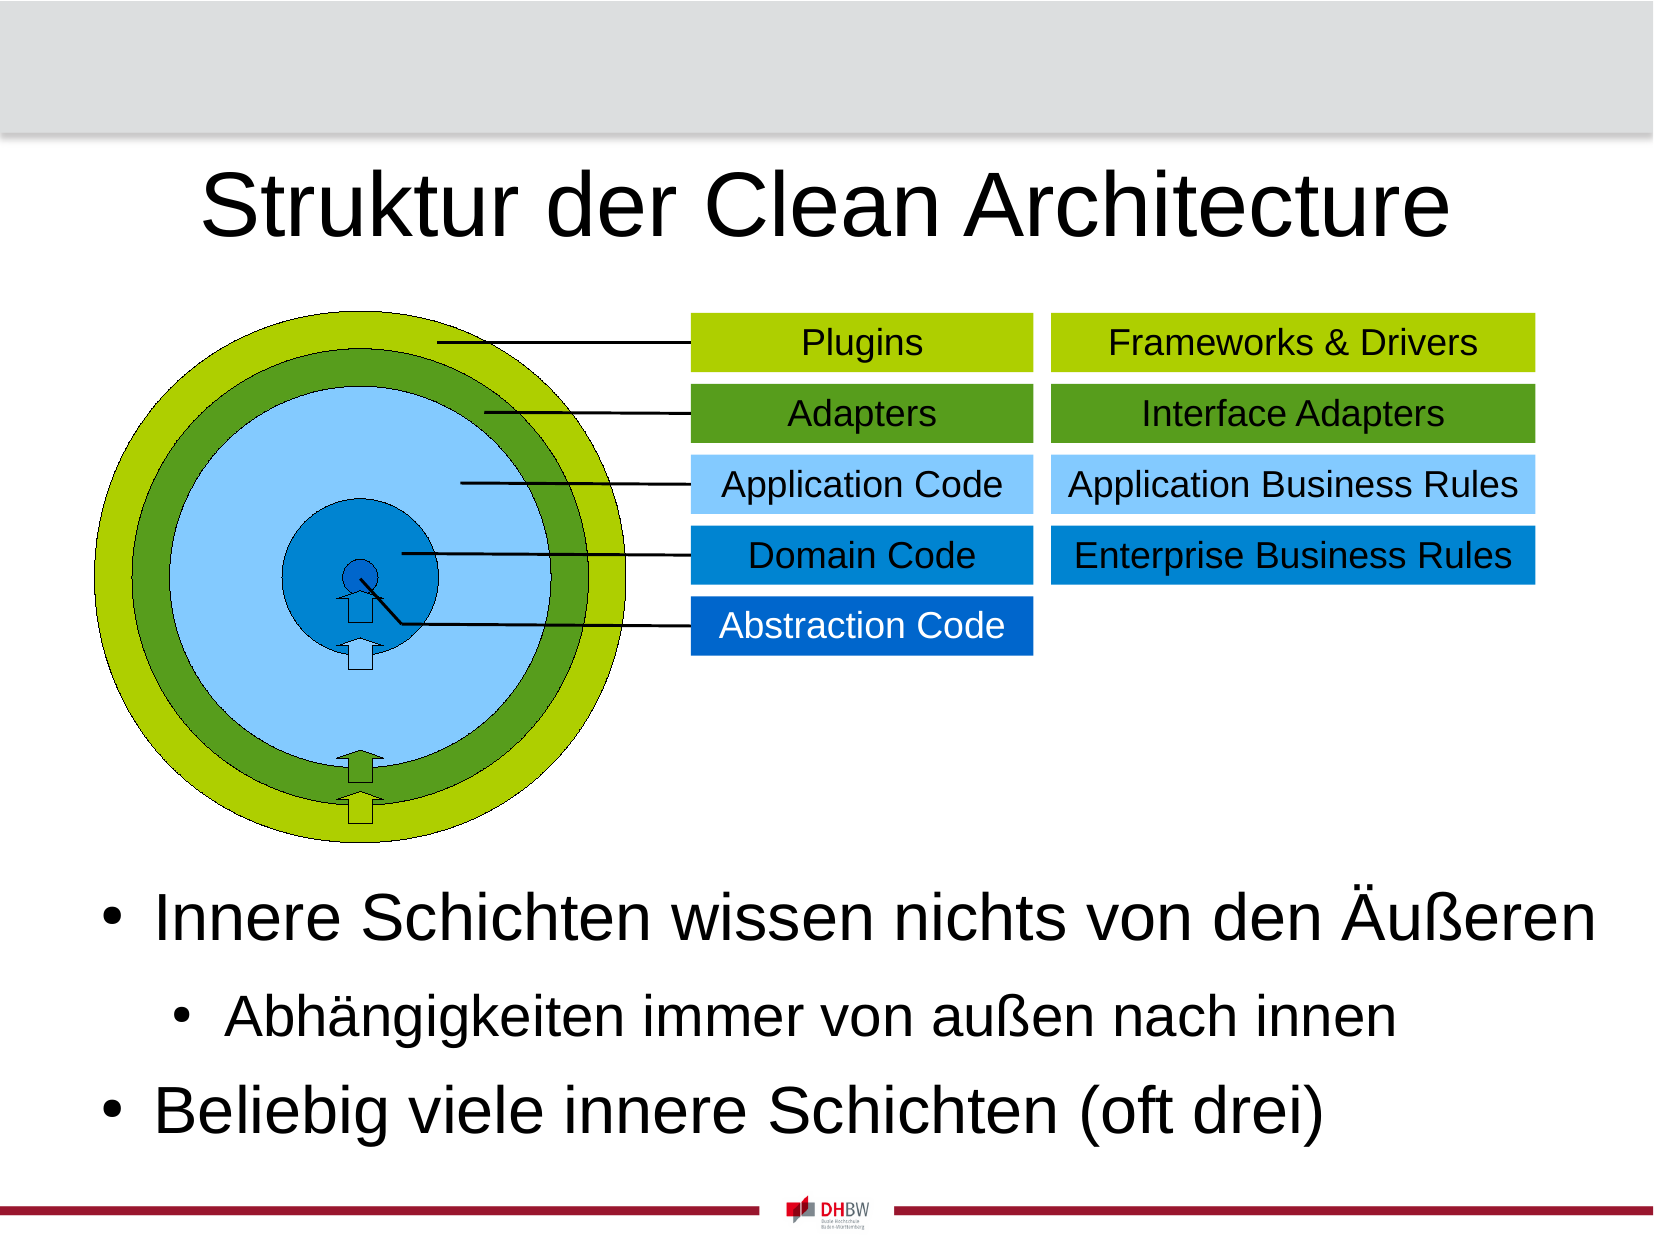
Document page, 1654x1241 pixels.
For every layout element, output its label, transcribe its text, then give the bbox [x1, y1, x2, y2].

text_box Plugins [690, 312, 1034, 373]
title Struktur der Clean Architecture [82, 147, 1571, 257]
text_box Abstraction Code [690, 596, 1034, 656]
text_box Enterprise Business Rules [1051, 525, 1536, 585]
picture [0, 1, 1654, 1237]
text_box Application Business Rules [1051, 454, 1536, 514]
text_box Application Code [690, 454, 1034, 514]
text_box Interface Adapters [1051, 383, 1536, 443]
text_box Frameworks & Drivers [1051, 312, 1536, 373]
text_box Adapters [690, 383, 1034, 443]
text_box Domain Code [690, 525, 1034, 585]
text_box [94, 311, 626, 843]
list Innere Schichten wissen nichts von den Äußeren Abhängigkeiten immer von außen nach innen Beliebig viele innere Schichten (oft drei) [82, 879, 1607, 1188]
